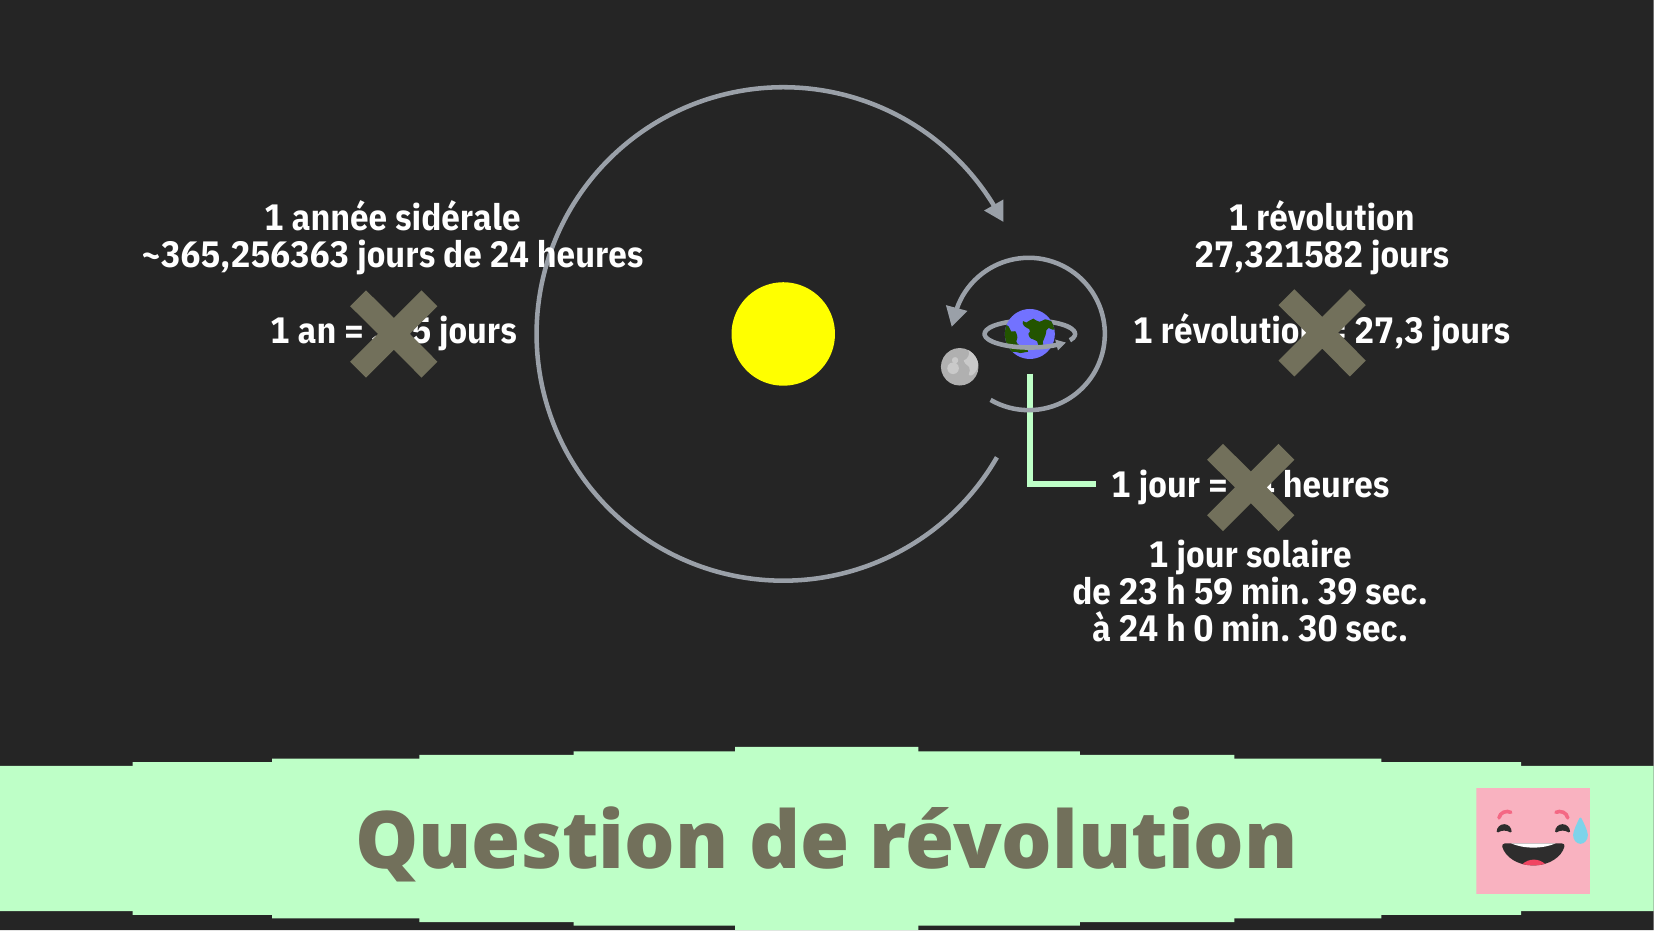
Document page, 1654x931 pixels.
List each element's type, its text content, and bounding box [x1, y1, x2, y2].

picture [1476, 787, 1591, 894]
picture [143, 0, 1510, 741]
title Question de révolution [54, 783, 1600, 892]
